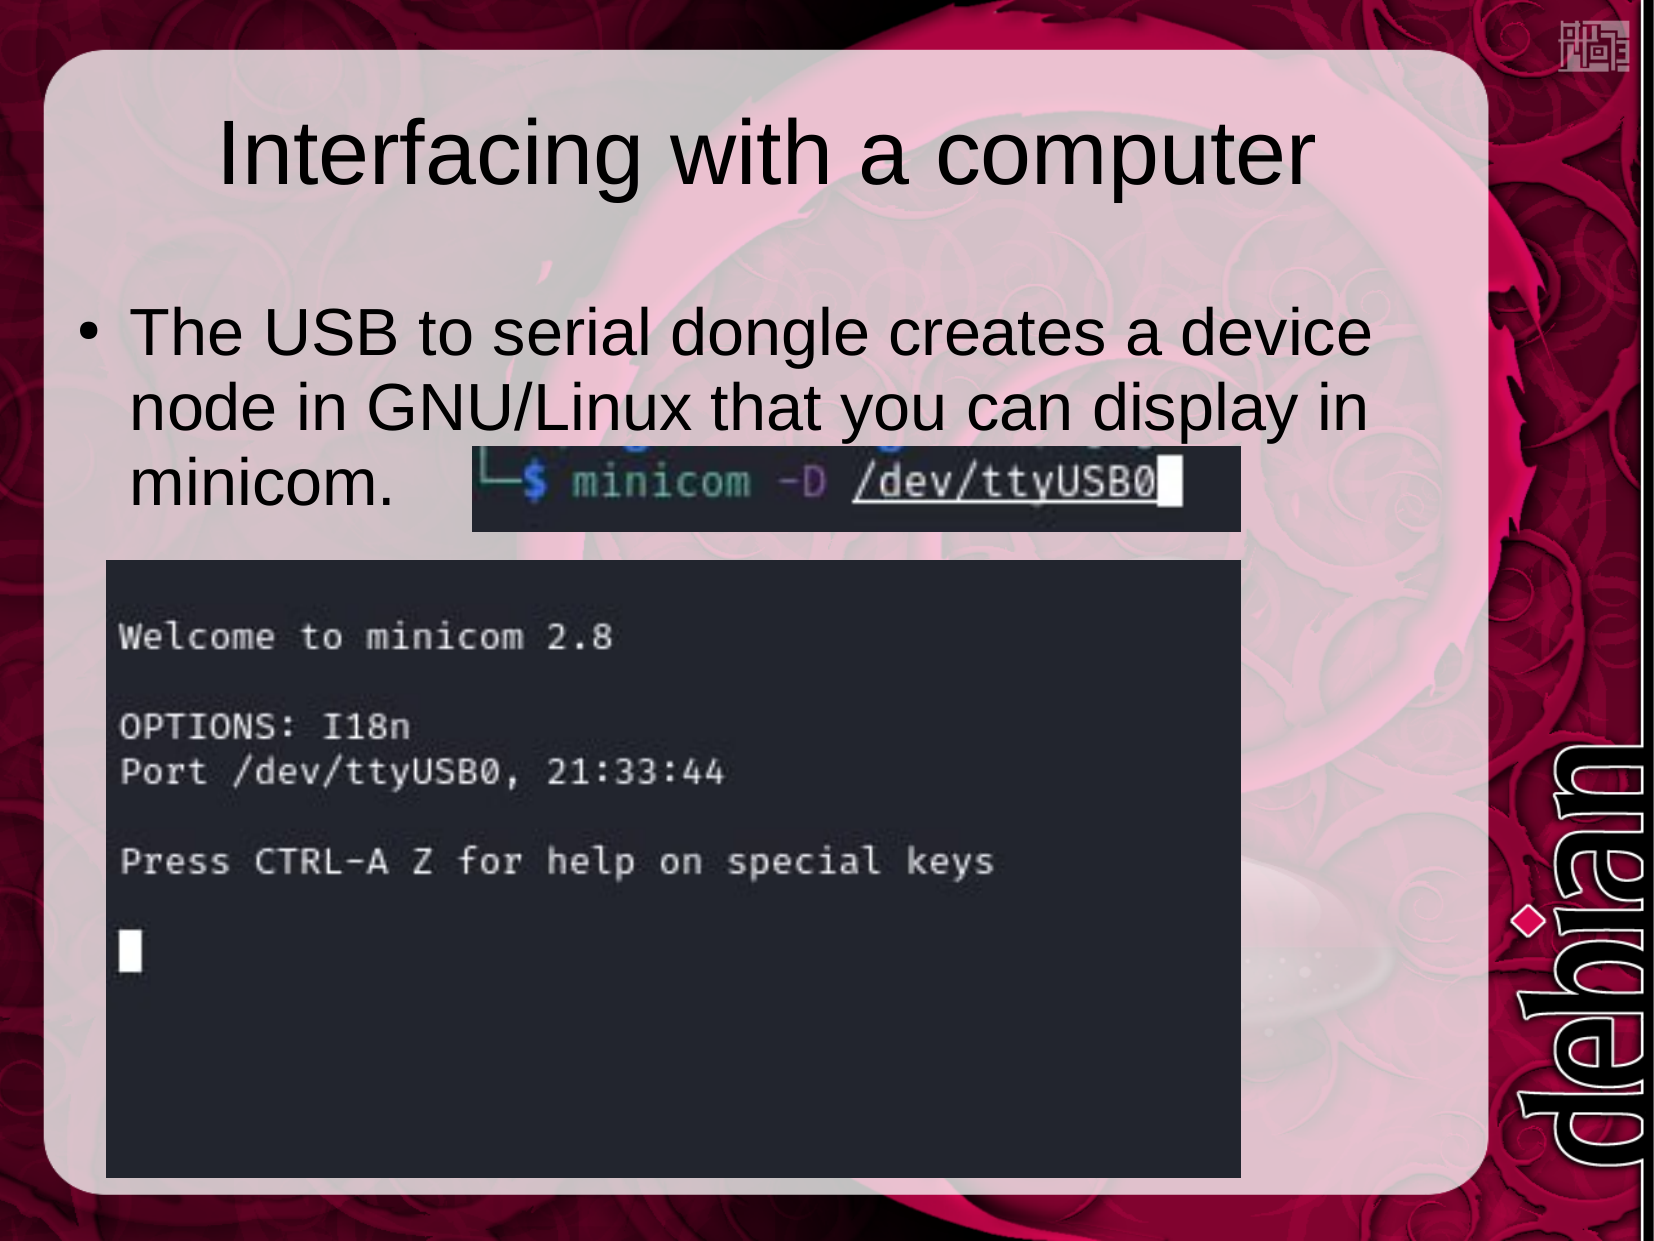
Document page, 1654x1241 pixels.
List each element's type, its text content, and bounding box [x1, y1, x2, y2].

picture [0, 0, 1654, 1241]
list The USB to serial dongle creates a device node in GNU/Linux that you can display in minicom. [59, 295, 1477, 1114]
title Interfacing with a computer [59, 49, 1477, 257]
